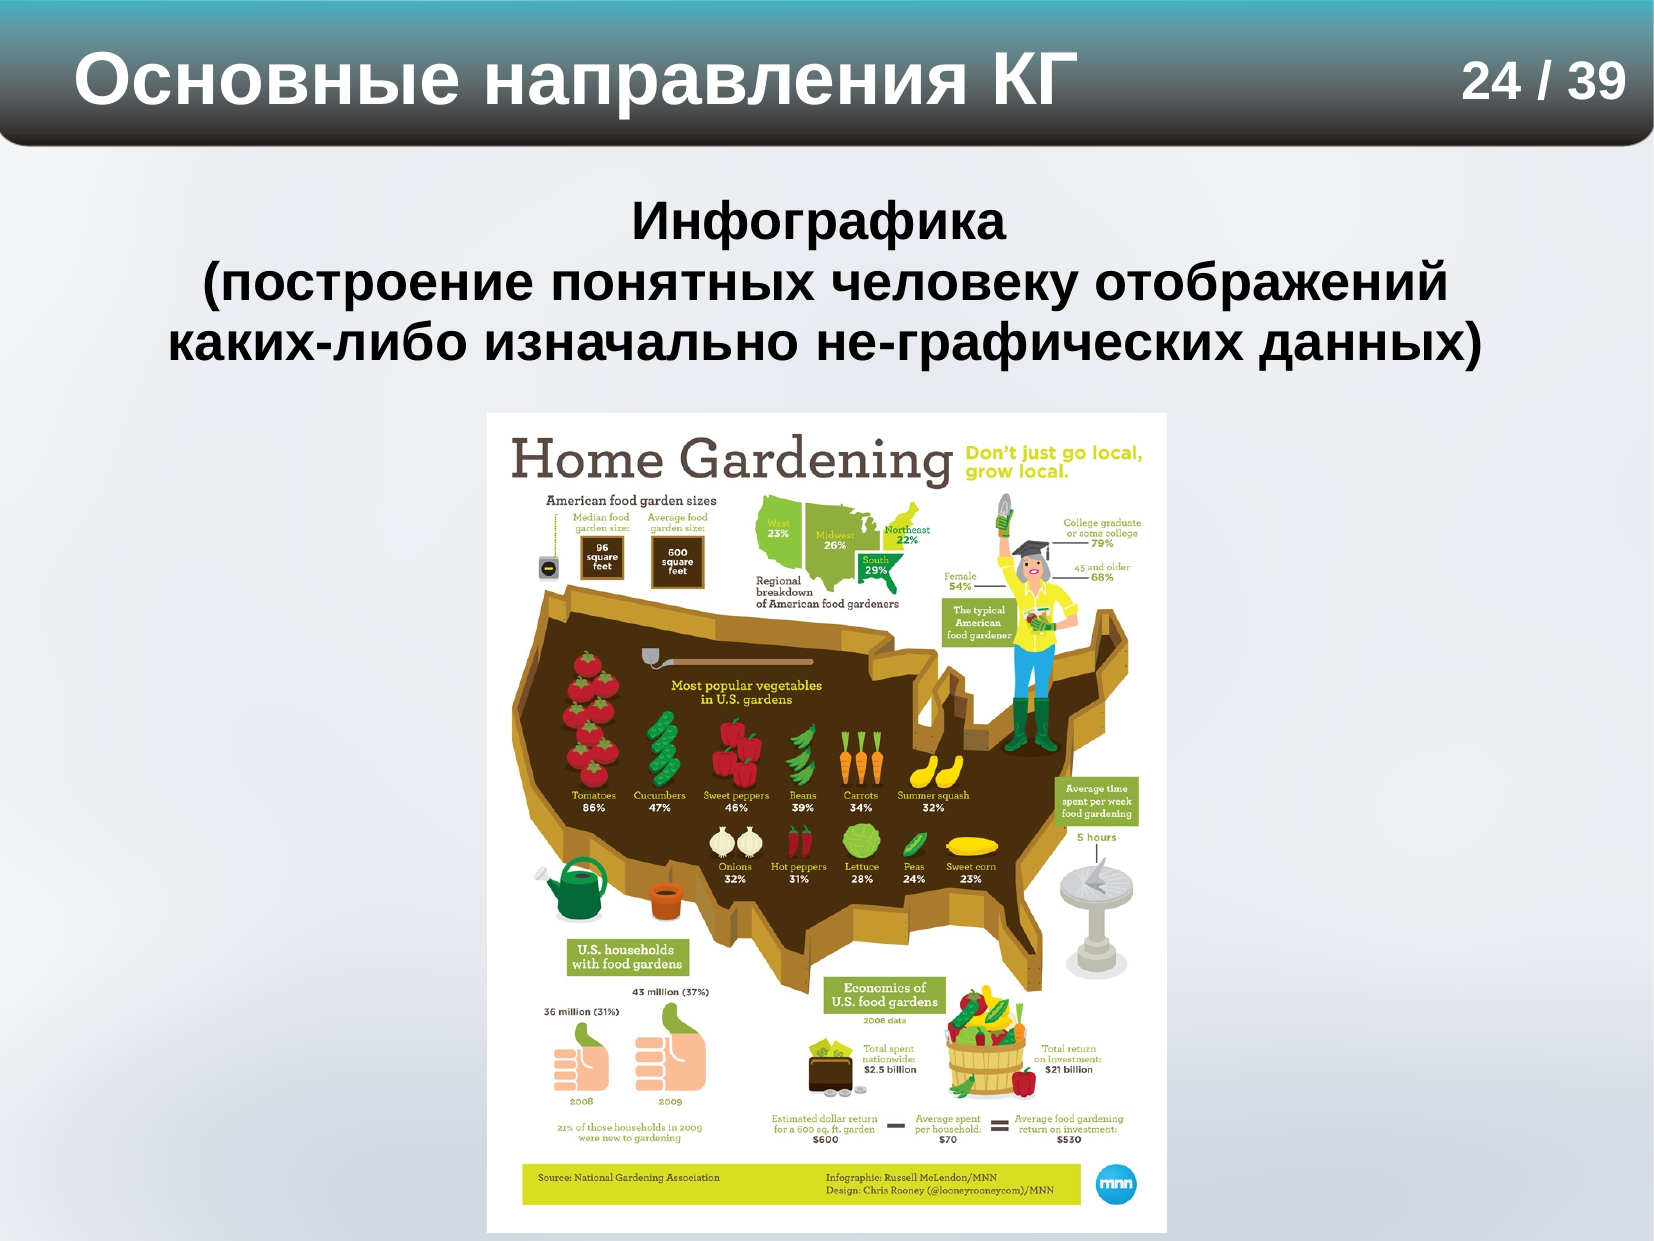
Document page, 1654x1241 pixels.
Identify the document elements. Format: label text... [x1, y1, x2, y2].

text_box <number> / 39 [1446, 42, 1654, 179]
text_box Основные направления КГ [59, 29, 1329, 129]
text_box Инфографика (построение понятных человеку отображений каких-либо изначально не-графических данных) [118, 183, 1536, 380]
picture [0, 0, 1654, 1241]
